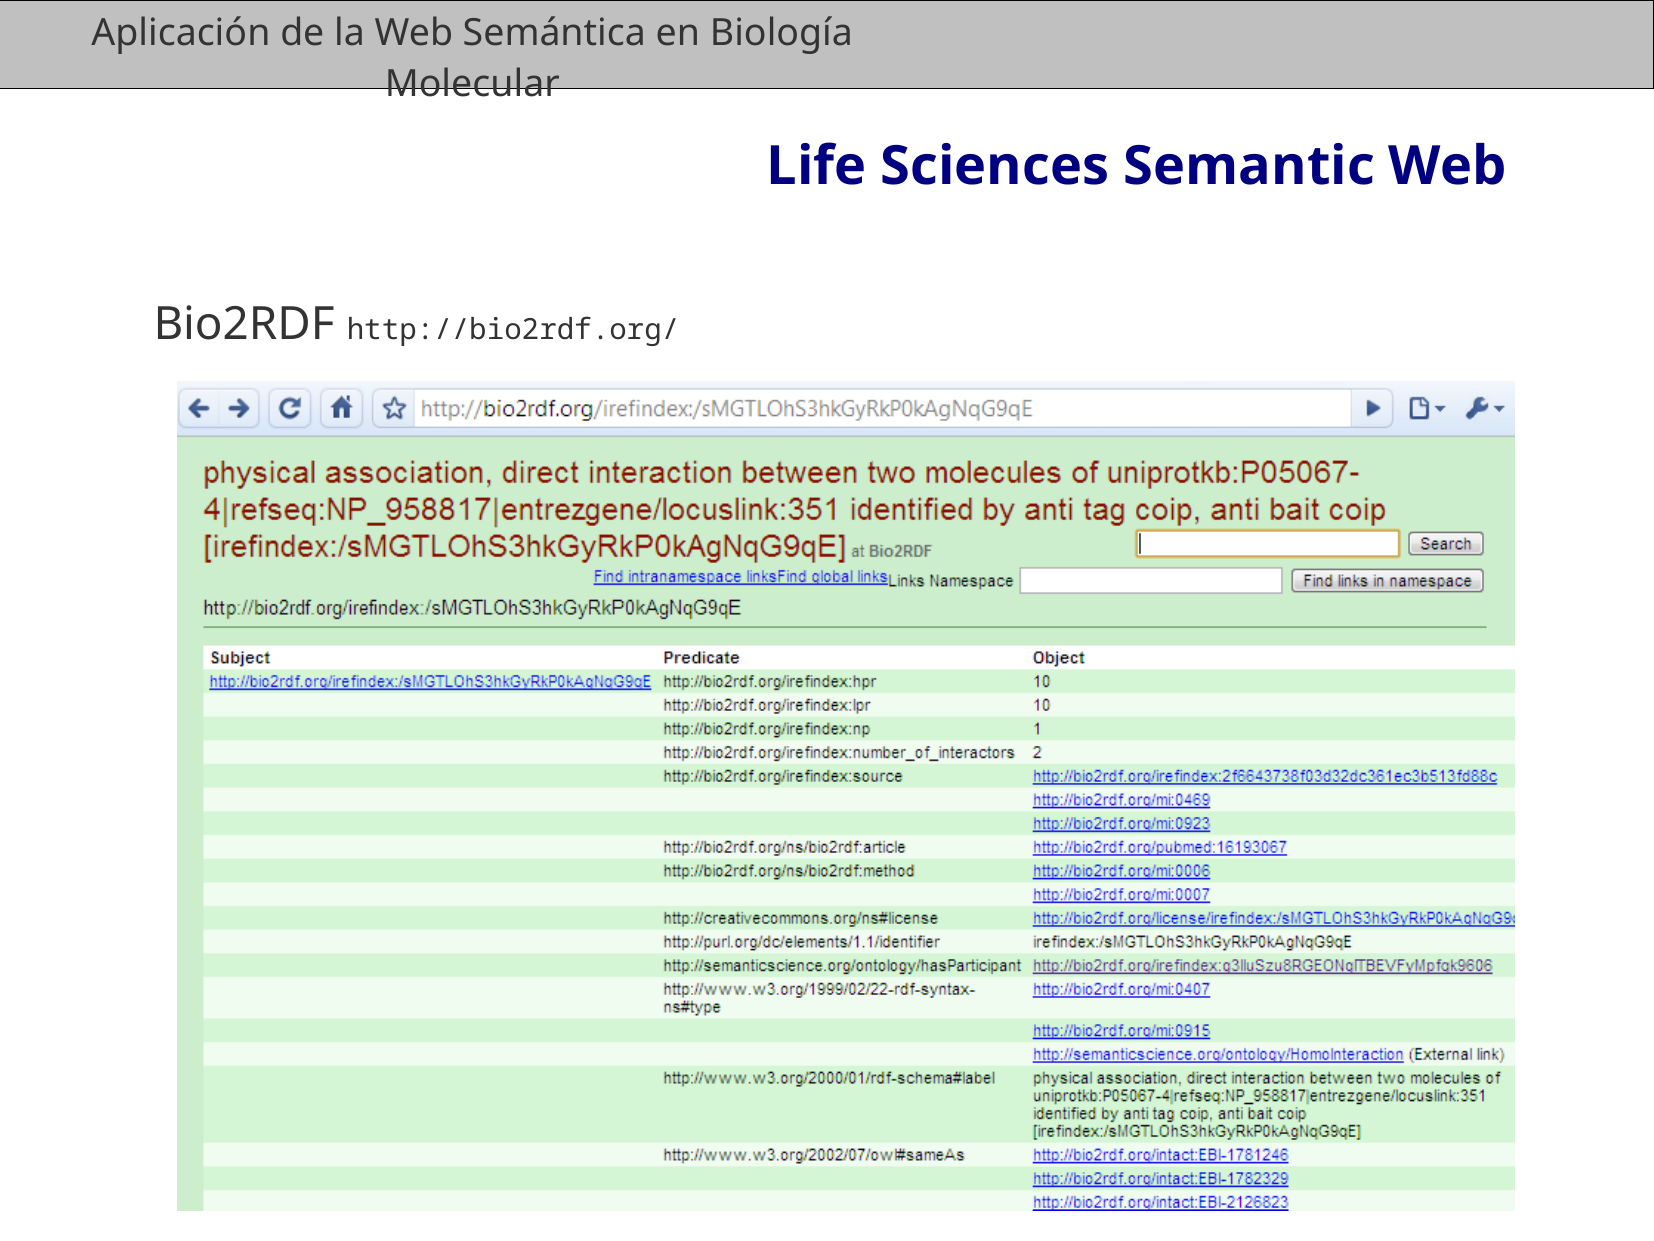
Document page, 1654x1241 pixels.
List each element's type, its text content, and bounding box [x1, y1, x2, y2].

text_box [0, 0, 1654, 89]
text_box Life Sciences Semantic Web [620, 125, 1654, 202]
picture [177, 381, 1515, 1211]
text_box Aplicación de la Web Semántica en Biología Molecular [0, 23, 945, 89]
list Bio2RDF http://bio2rdf.org/ [82, 290, 1571, 1182]
